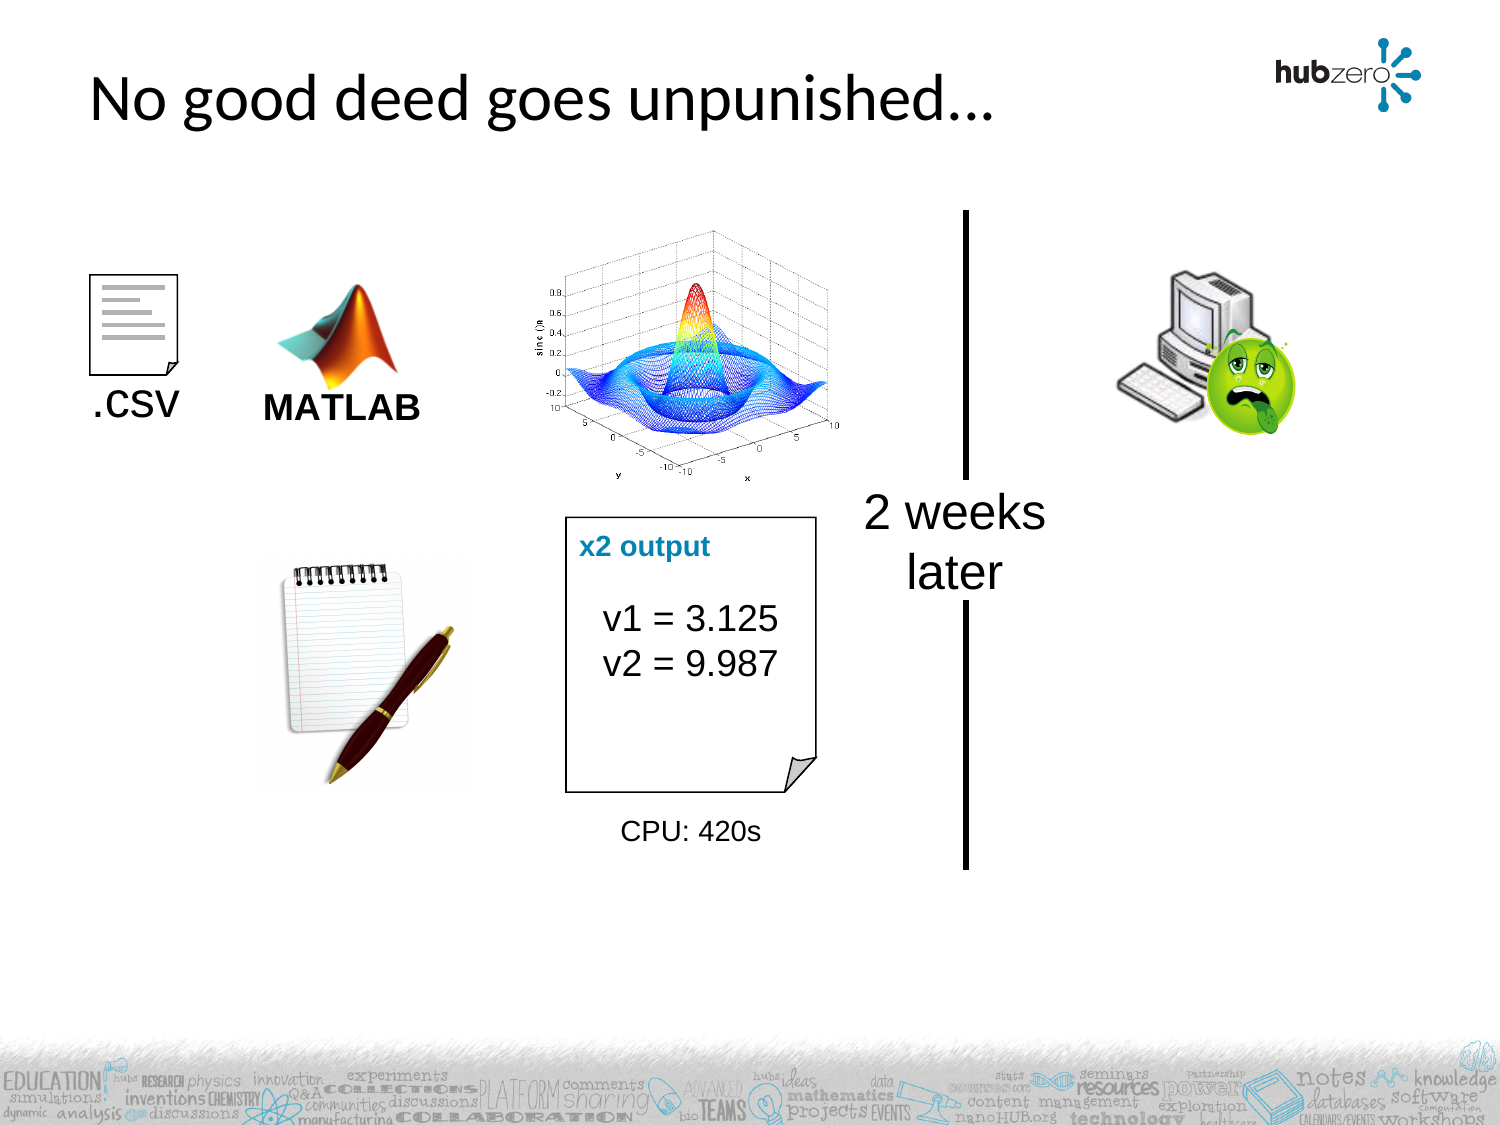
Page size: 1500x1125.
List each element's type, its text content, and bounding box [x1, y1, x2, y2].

text_box 2 weeks later [848, 471, 1062, 607]
picture [0, 1034, 1500, 1125]
text_box [89, 274, 178, 360]
picture [252, 554, 475, 792]
picture [1272, 35, 1424, 44]
text_box v1 = 3.125 v2 = 9.987 [565, 517, 816, 793]
text_box CPU: 420s [605, 804, 777, 856]
text_box .csv [76, 360, 195, 436]
picture [1113, 255, 1296, 436]
picture [277, 284, 398, 375]
picture [521, 209, 859, 497]
text_box MATLAB [248, 375, 434, 436]
title No good deed goes unpunished... [75, 44, 1426, 144]
text_box x2 output [564, 519, 726, 570]
